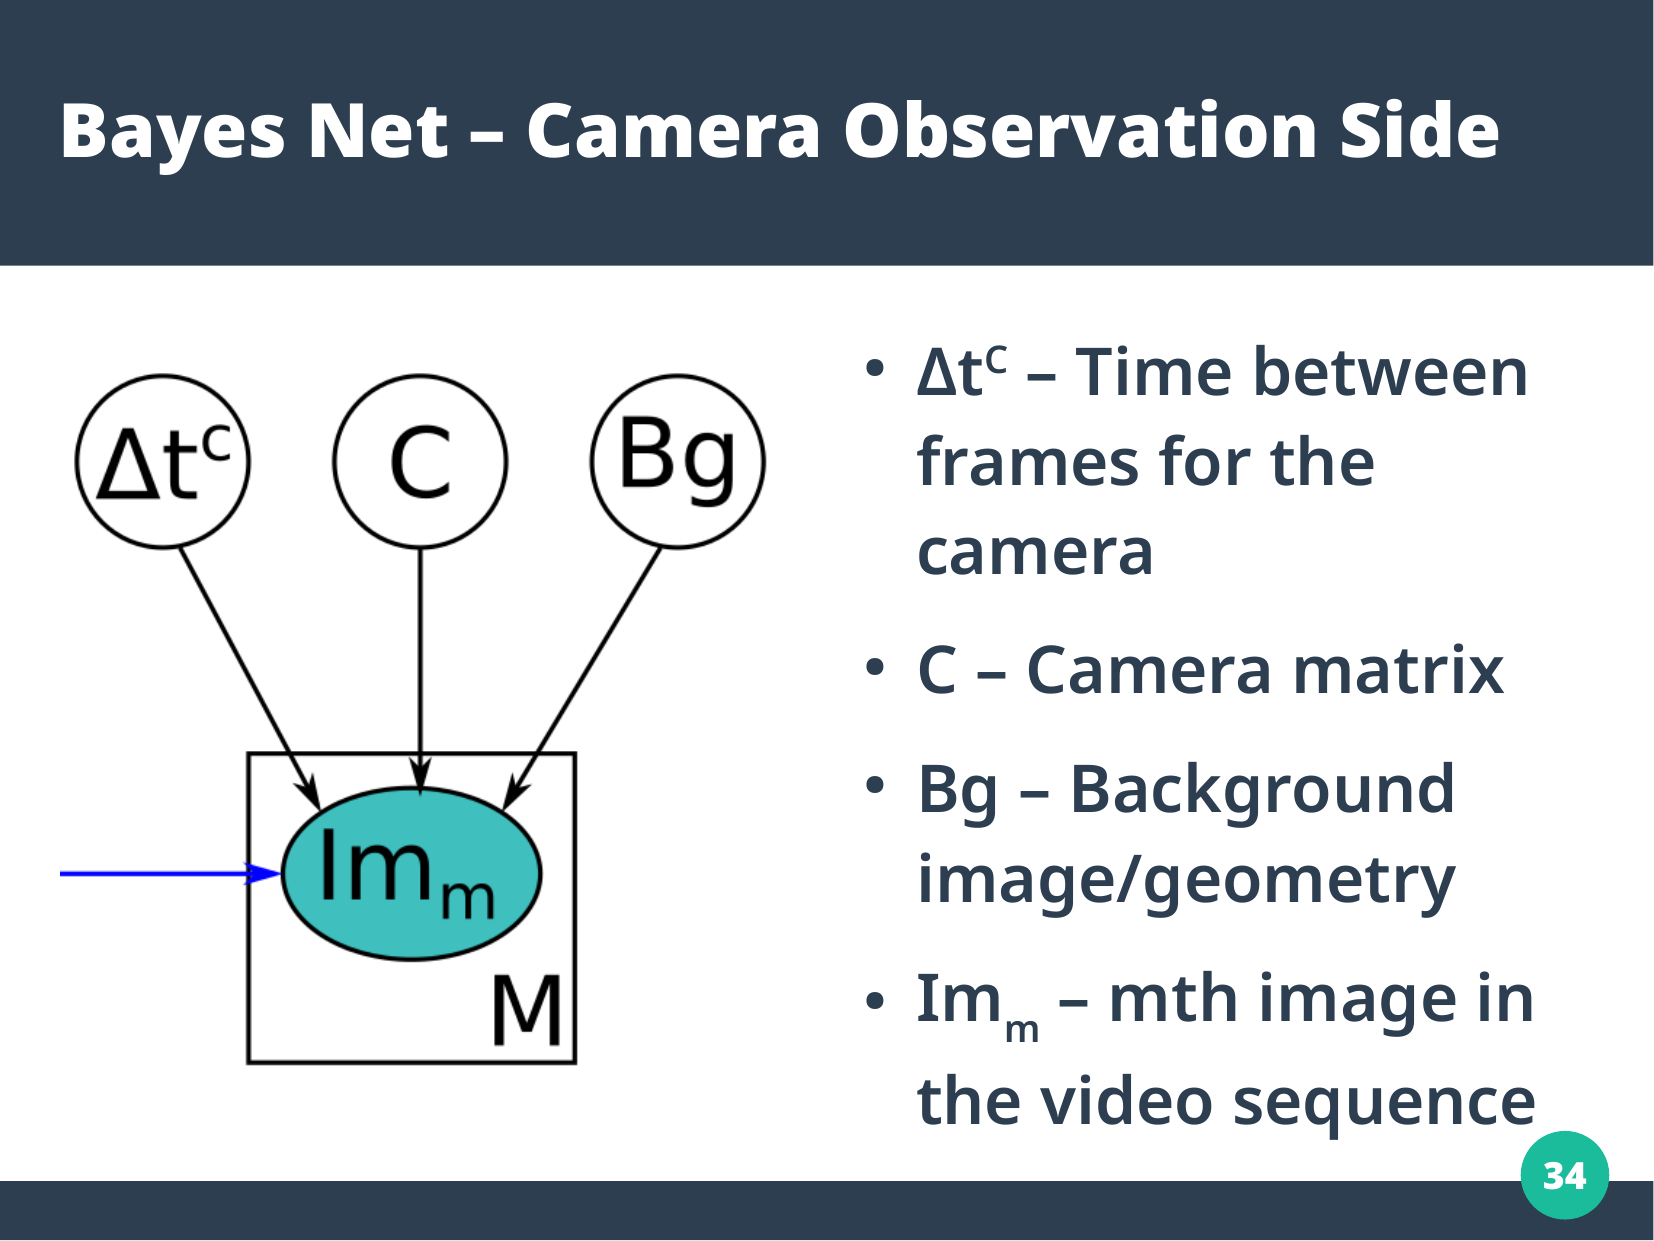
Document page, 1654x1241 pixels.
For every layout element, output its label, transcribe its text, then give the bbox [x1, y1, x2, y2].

picture [60, 359, 781, 1081]
list ΔtC – Time between frames for the camera C – Camera matrix Bg – Background image/geometry Imm – mth image in the video sequence [845, 324, 1596, 1152]
title Bayes Net – Camera Observation Side [59, 49, 1595, 207]
